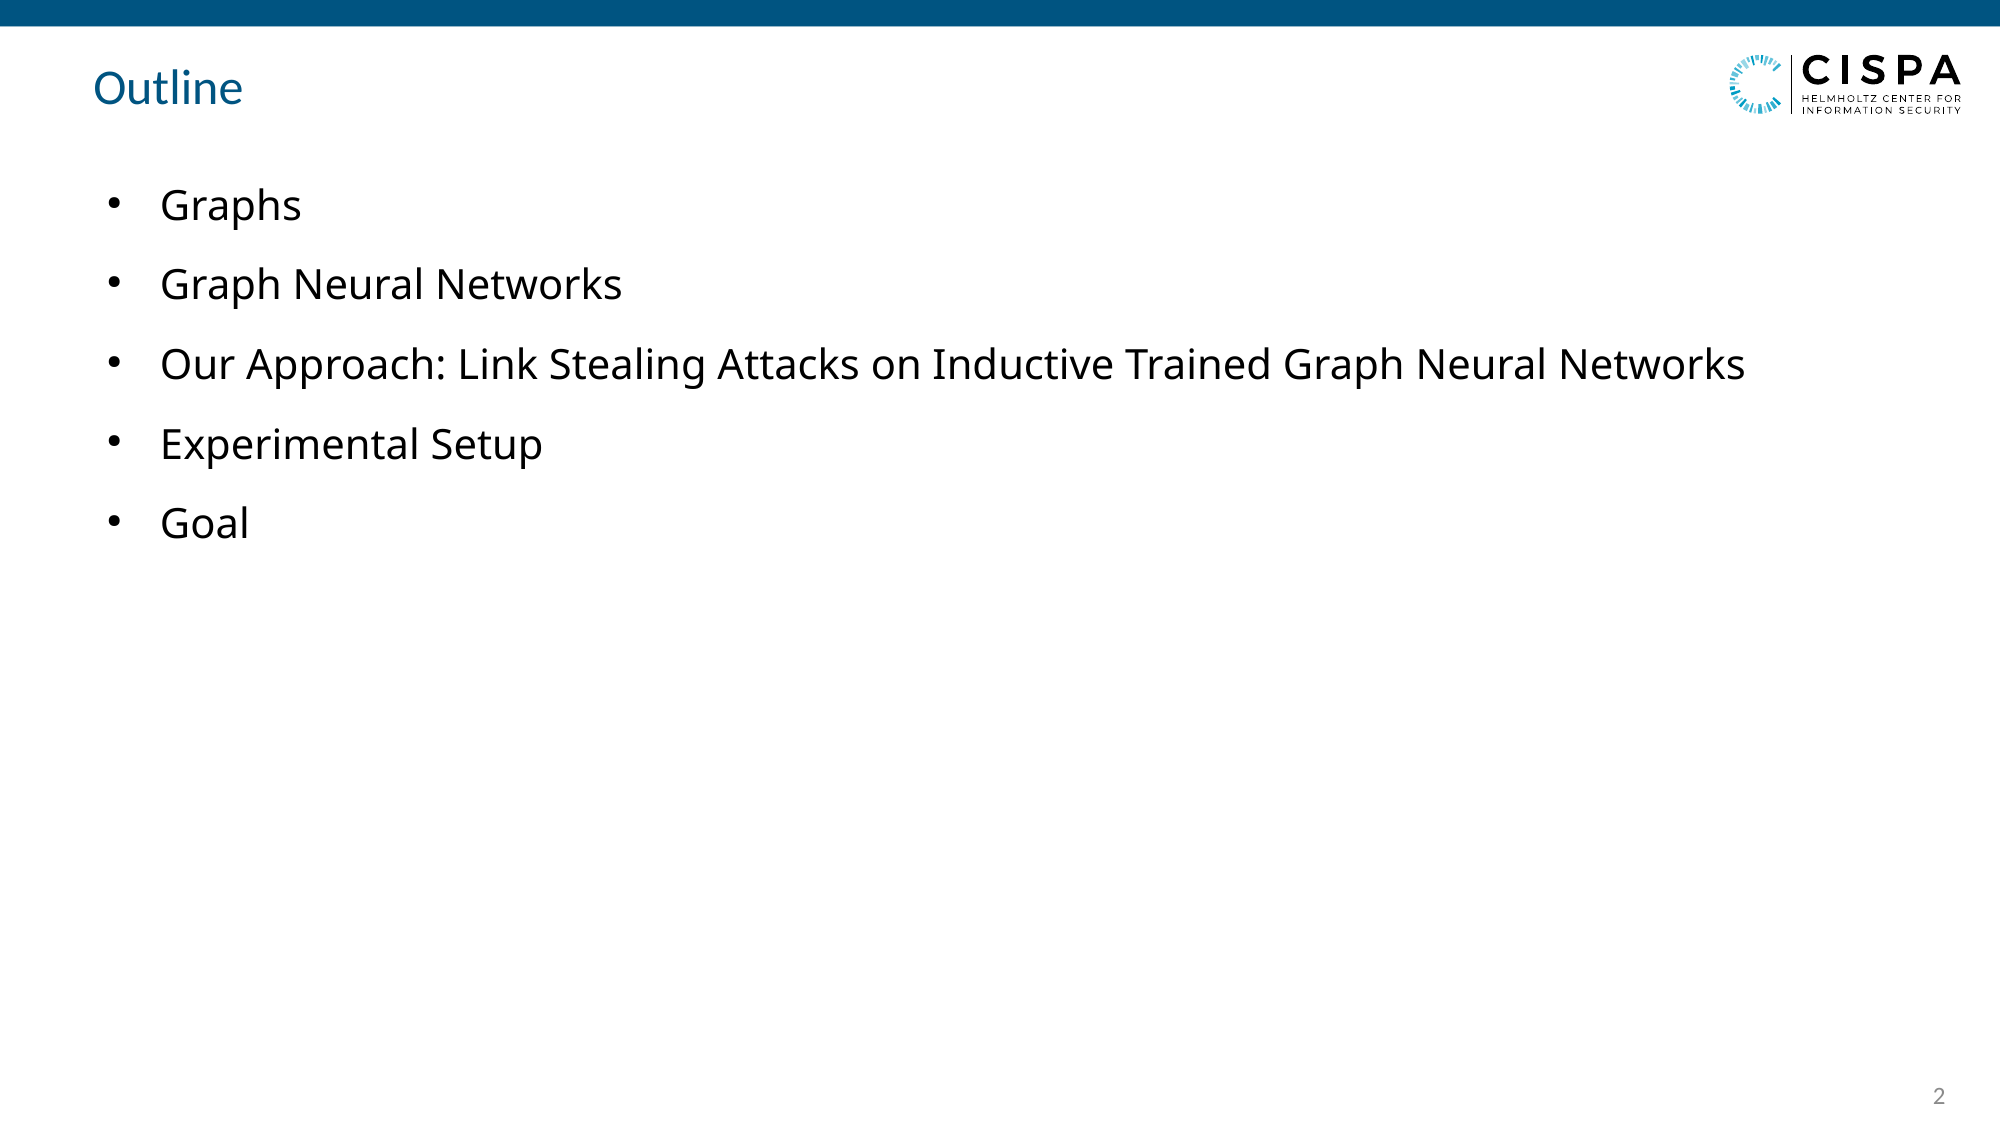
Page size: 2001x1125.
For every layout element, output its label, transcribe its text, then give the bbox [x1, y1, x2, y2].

slide_number <number> [1870, 1065, 1961, 1125]
title Outline [78, 38, 1699, 131]
list Graphs Graph Neural Networks Our Approach: Link Stealing Attacks on Inductive Trained Graph Neural Networks Experimental Setup Goal [78, 173, 1922, 1027]
